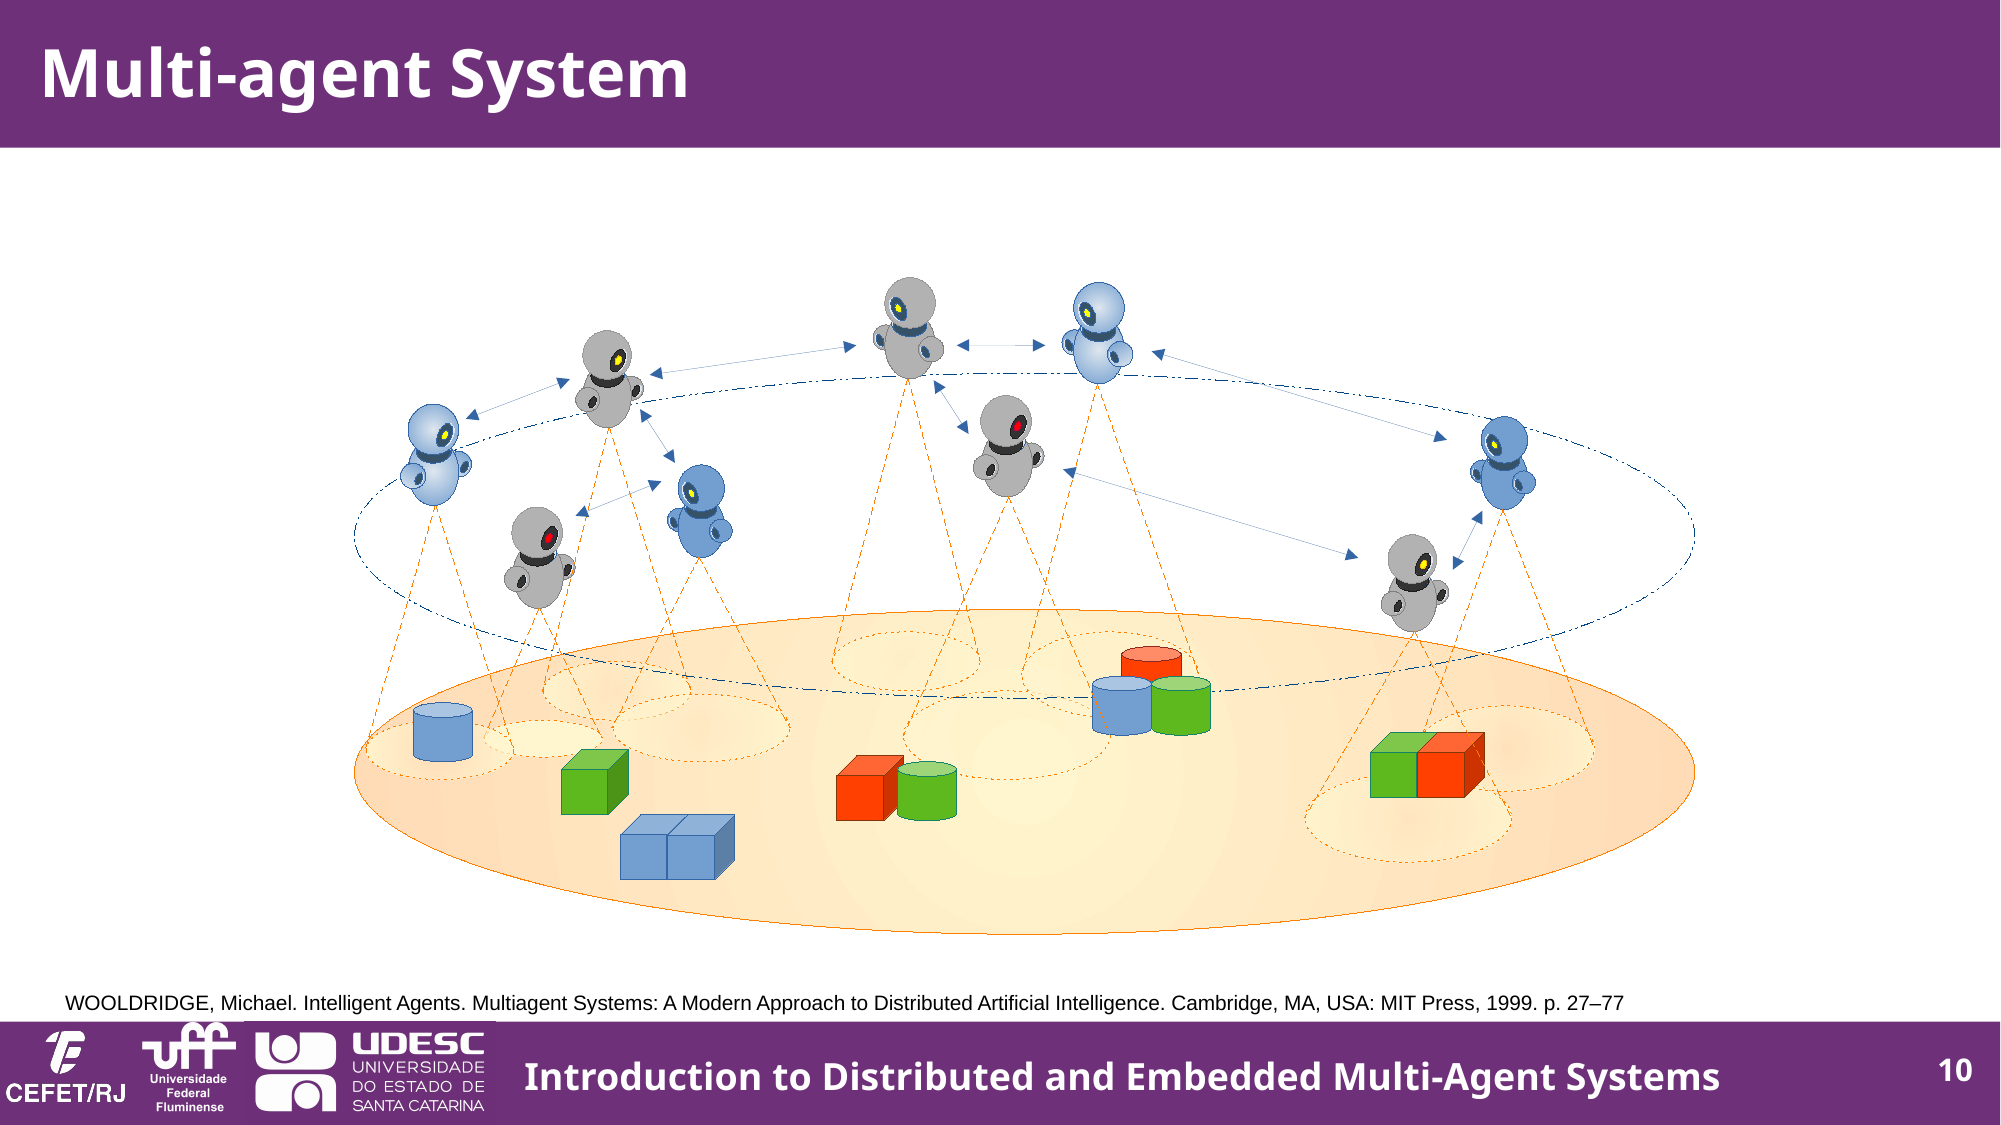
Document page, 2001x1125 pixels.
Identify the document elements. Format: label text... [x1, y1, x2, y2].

text_box [1381, 534, 1449, 632]
text_box [400, 404, 472, 506]
text_box [667, 464, 733, 558]
text_box [575, 330, 644, 428]
picture [244, 1023, 496, 1123]
text_box WOOLDRIDGE, Michael. Intelligent Agents. Multiagent Systems: A Modern Approach to Distributed Artificial Intelligence. Cambridge, MA, USA: MIT Press, 1999. p. 27–77 [50, 982, 1969, 1023]
text_box Multi-agent System [25, 23, 1999, 119]
picture [141, 1023, 237, 1117]
text_box [504, 507, 576, 609]
picture [6, 1009, 125, 1125]
text_box [1061, 282, 1133, 384]
text_box [873, 277, 944, 379]
text_box [354, 609, 1695, 935]
text_box [973, 395, 1045, 497]
text_box [1470, 416, 1536, 510]
